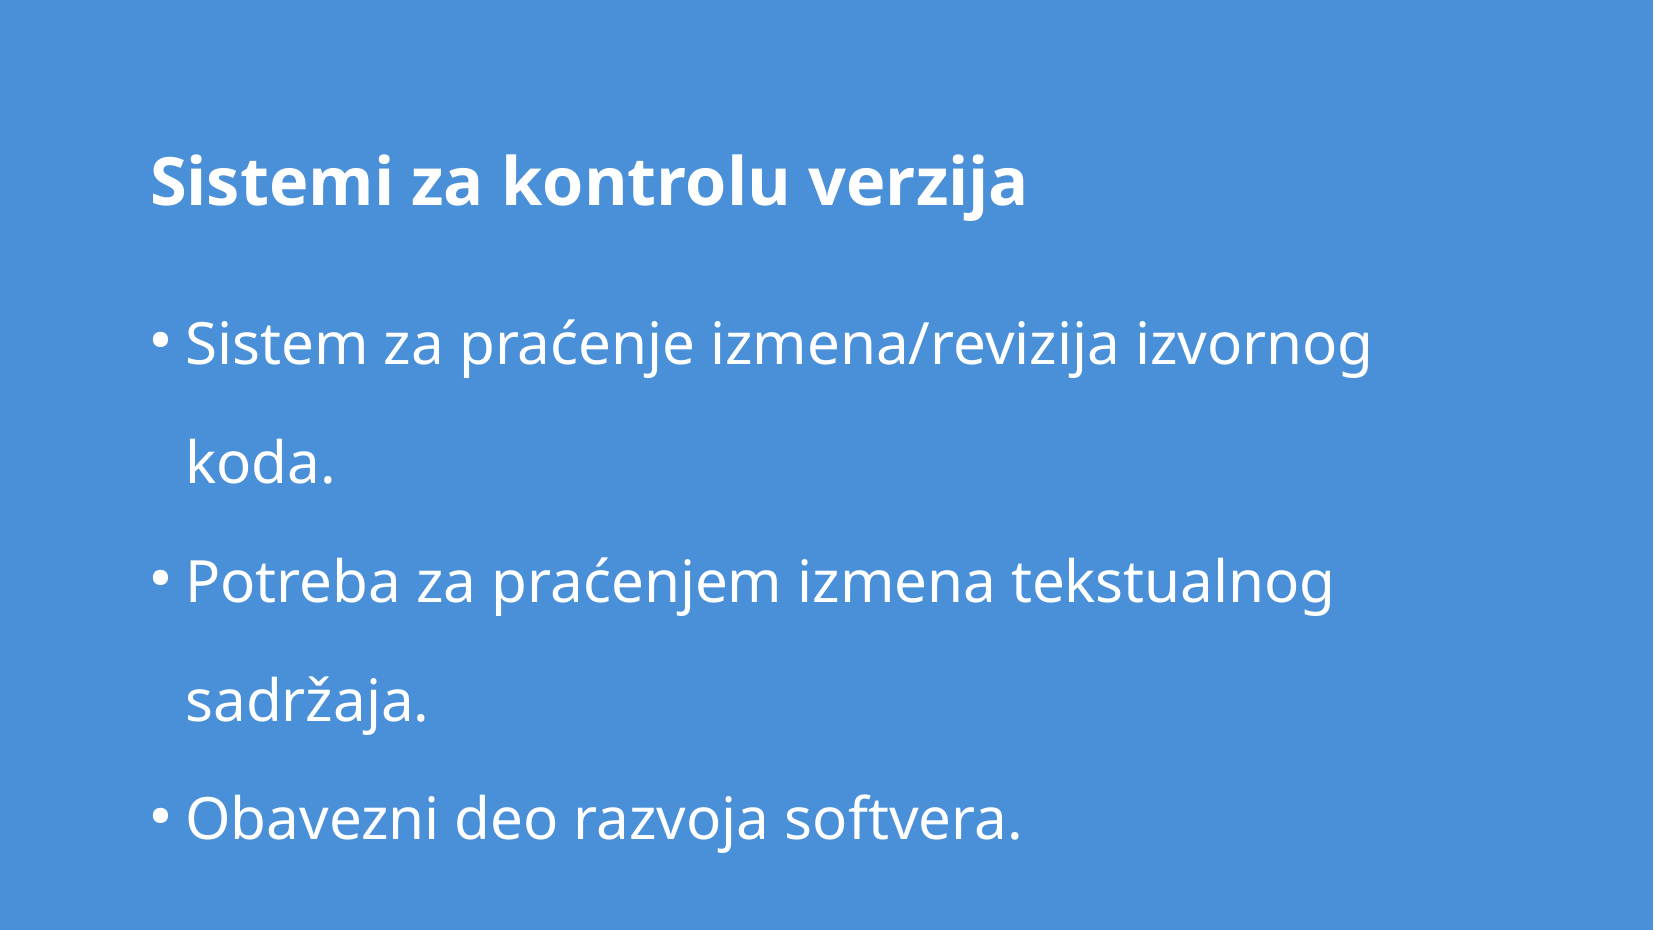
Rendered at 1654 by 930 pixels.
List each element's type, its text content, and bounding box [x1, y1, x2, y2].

subtitle Sistem za praćenje izmena/revizija izvornog koda. Potreba za praćenjem izmena tekstualnog sadržaja. Obavezni deo razvoja softvera. [150, 262, 1501, 877]
title Sistemi za kontrolu verzija [150, 69, 1501, 226]
